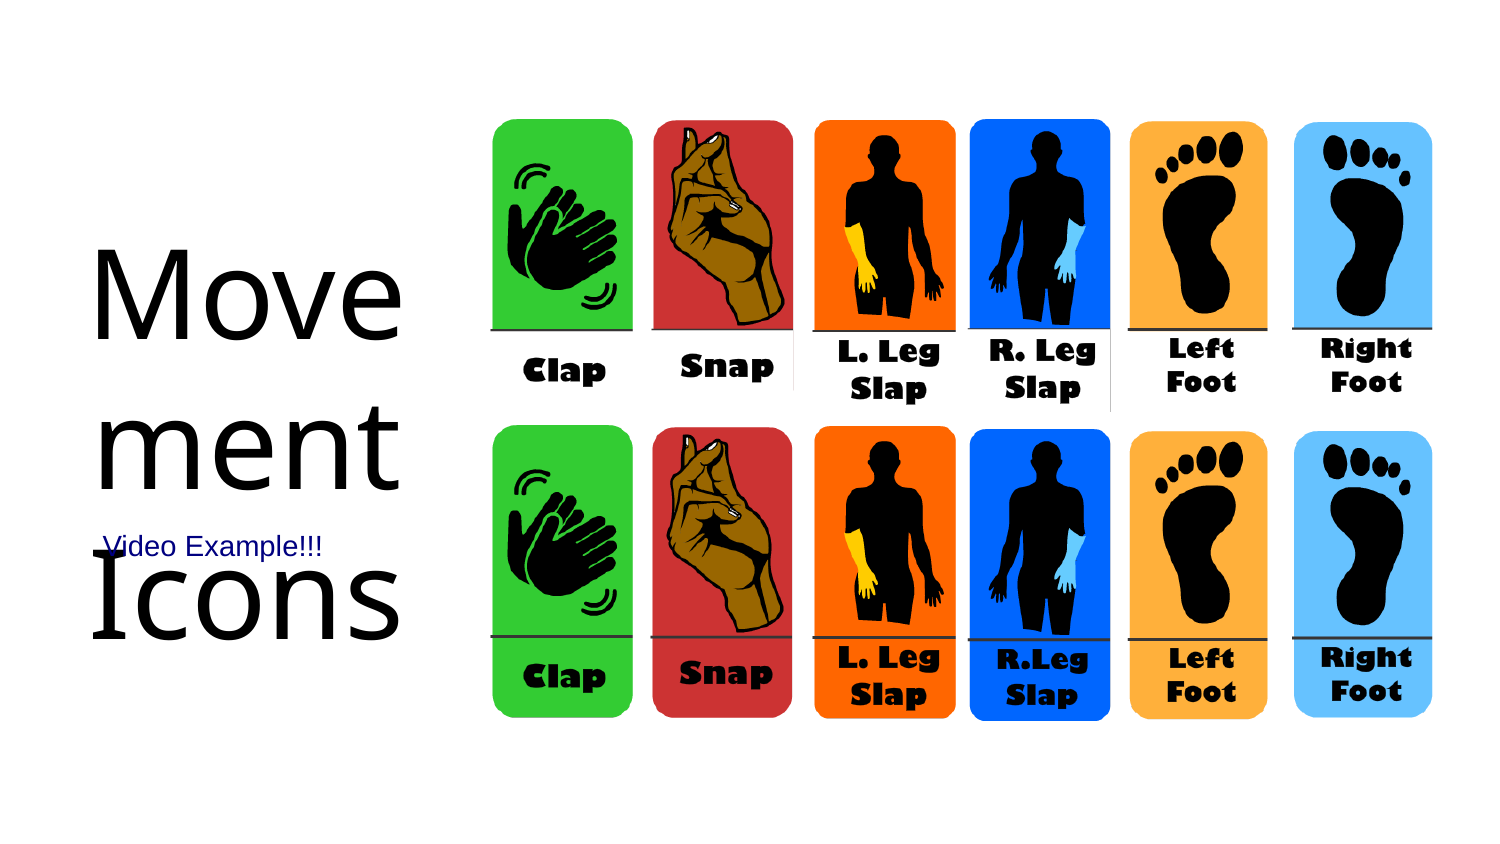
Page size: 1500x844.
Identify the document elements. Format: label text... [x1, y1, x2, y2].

picture [487, 119, 637, 413]
picture [811, 426, 957, 719]
text_box Movement Icons [38, 199, 455, 512]
picture [1124, 121, 1271, 410]
text_box Video Example!!! [87, 512, 415, 608]
picture [1124, 431, 1271, 720]
picture [811, 120, 957, 413]
picture [966, 429, 1111, 722]
picture [649, 427, 793, 720]
picture [1288, 122, 1434, 411]
picture [650, 120, 794, 413]
picture [966, 119, 1111, 413]
picture [1288, 431, 1434, 720]
picture [487, 425, 637, 718]
